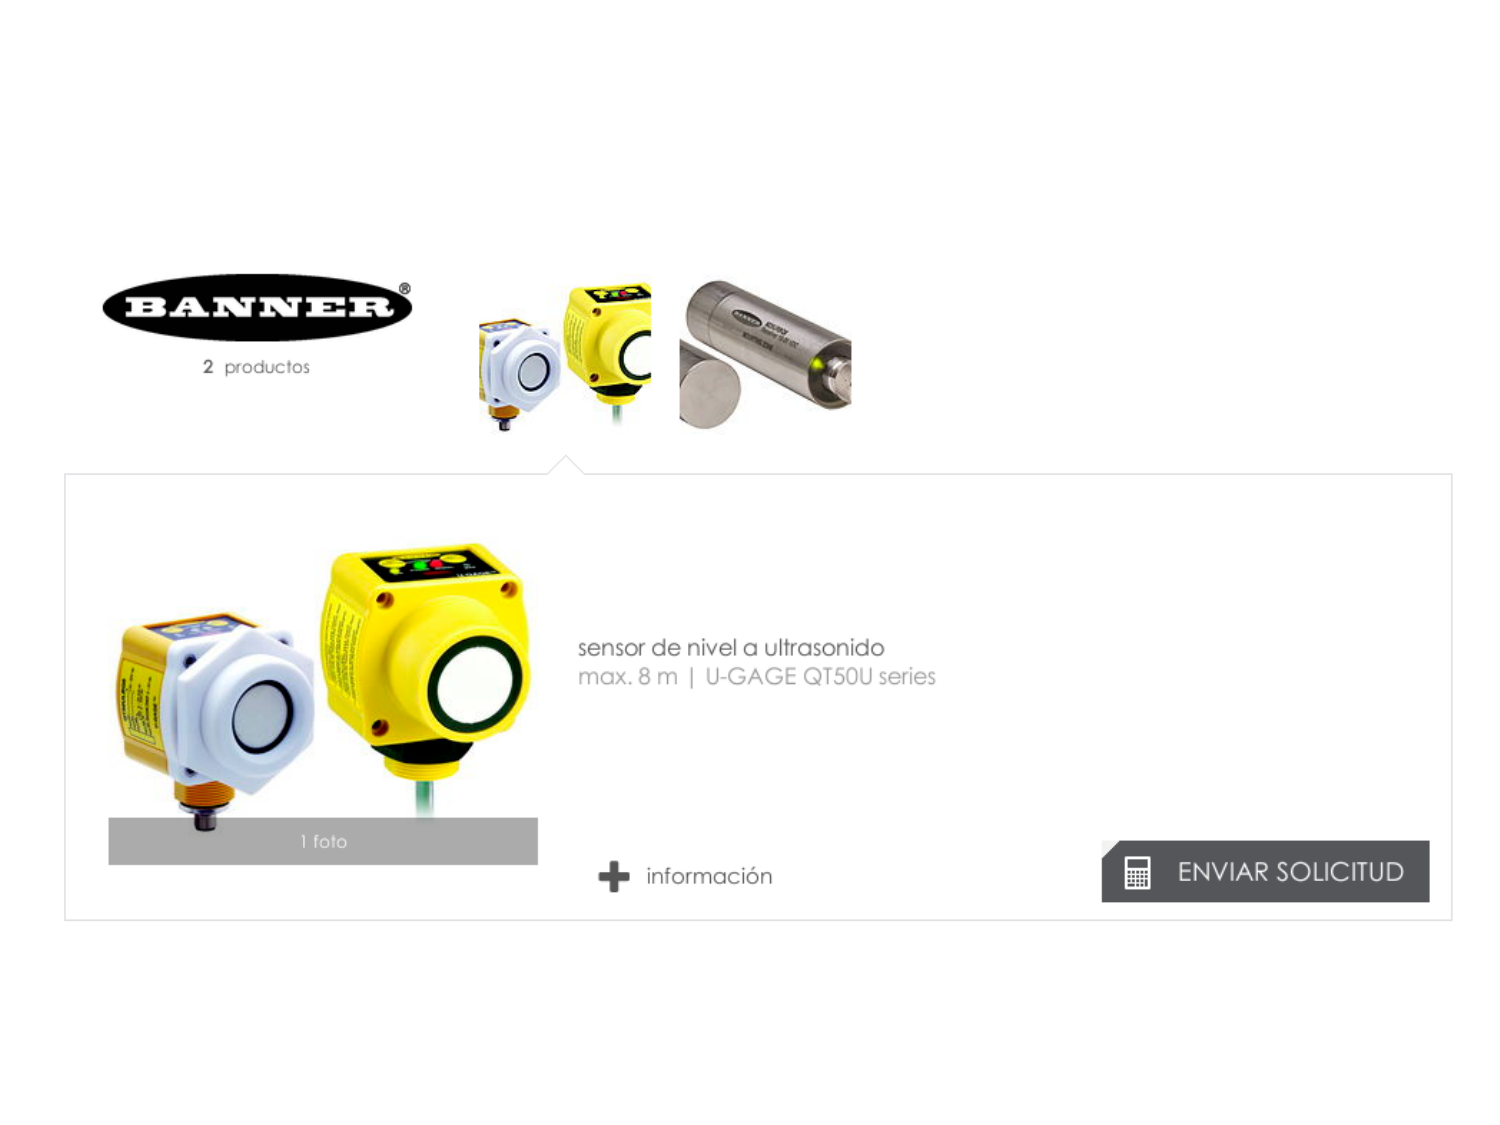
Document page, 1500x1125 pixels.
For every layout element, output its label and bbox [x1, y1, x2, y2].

picture [0, 224, 1500, 947]
